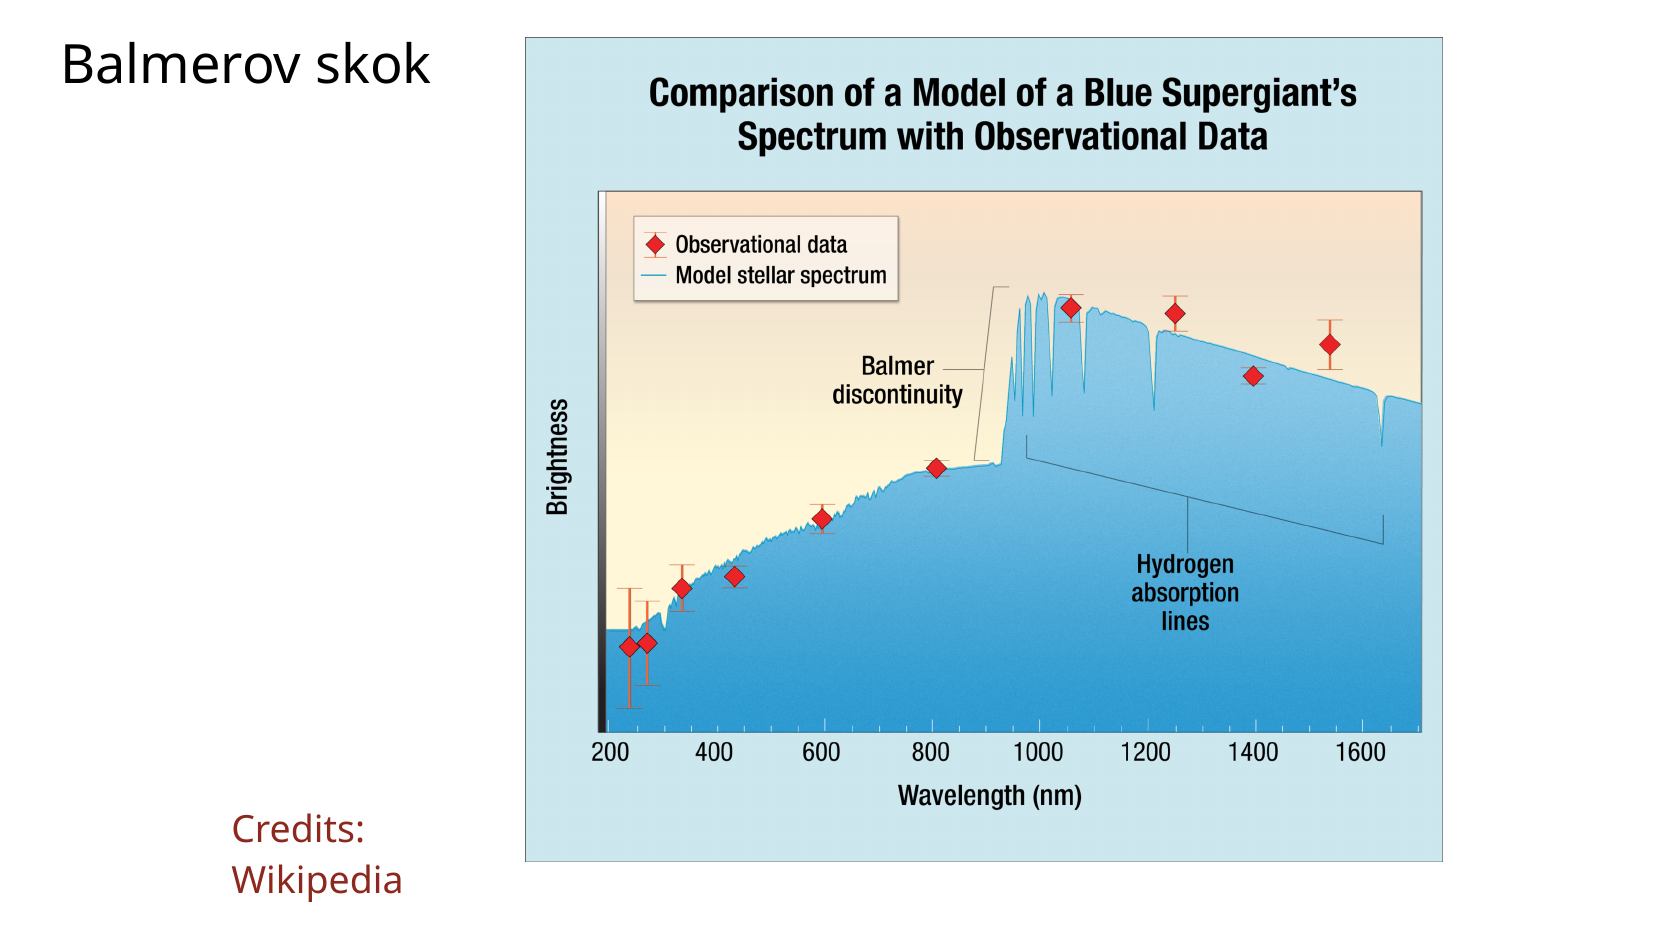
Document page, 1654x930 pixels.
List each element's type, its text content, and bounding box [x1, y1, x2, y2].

text_box Credits: Wikipedia [216, 795, 517, 900]
picture [525, 37, 1443, 862]
title Balmerov skok [59, 13, 1648, 113]
